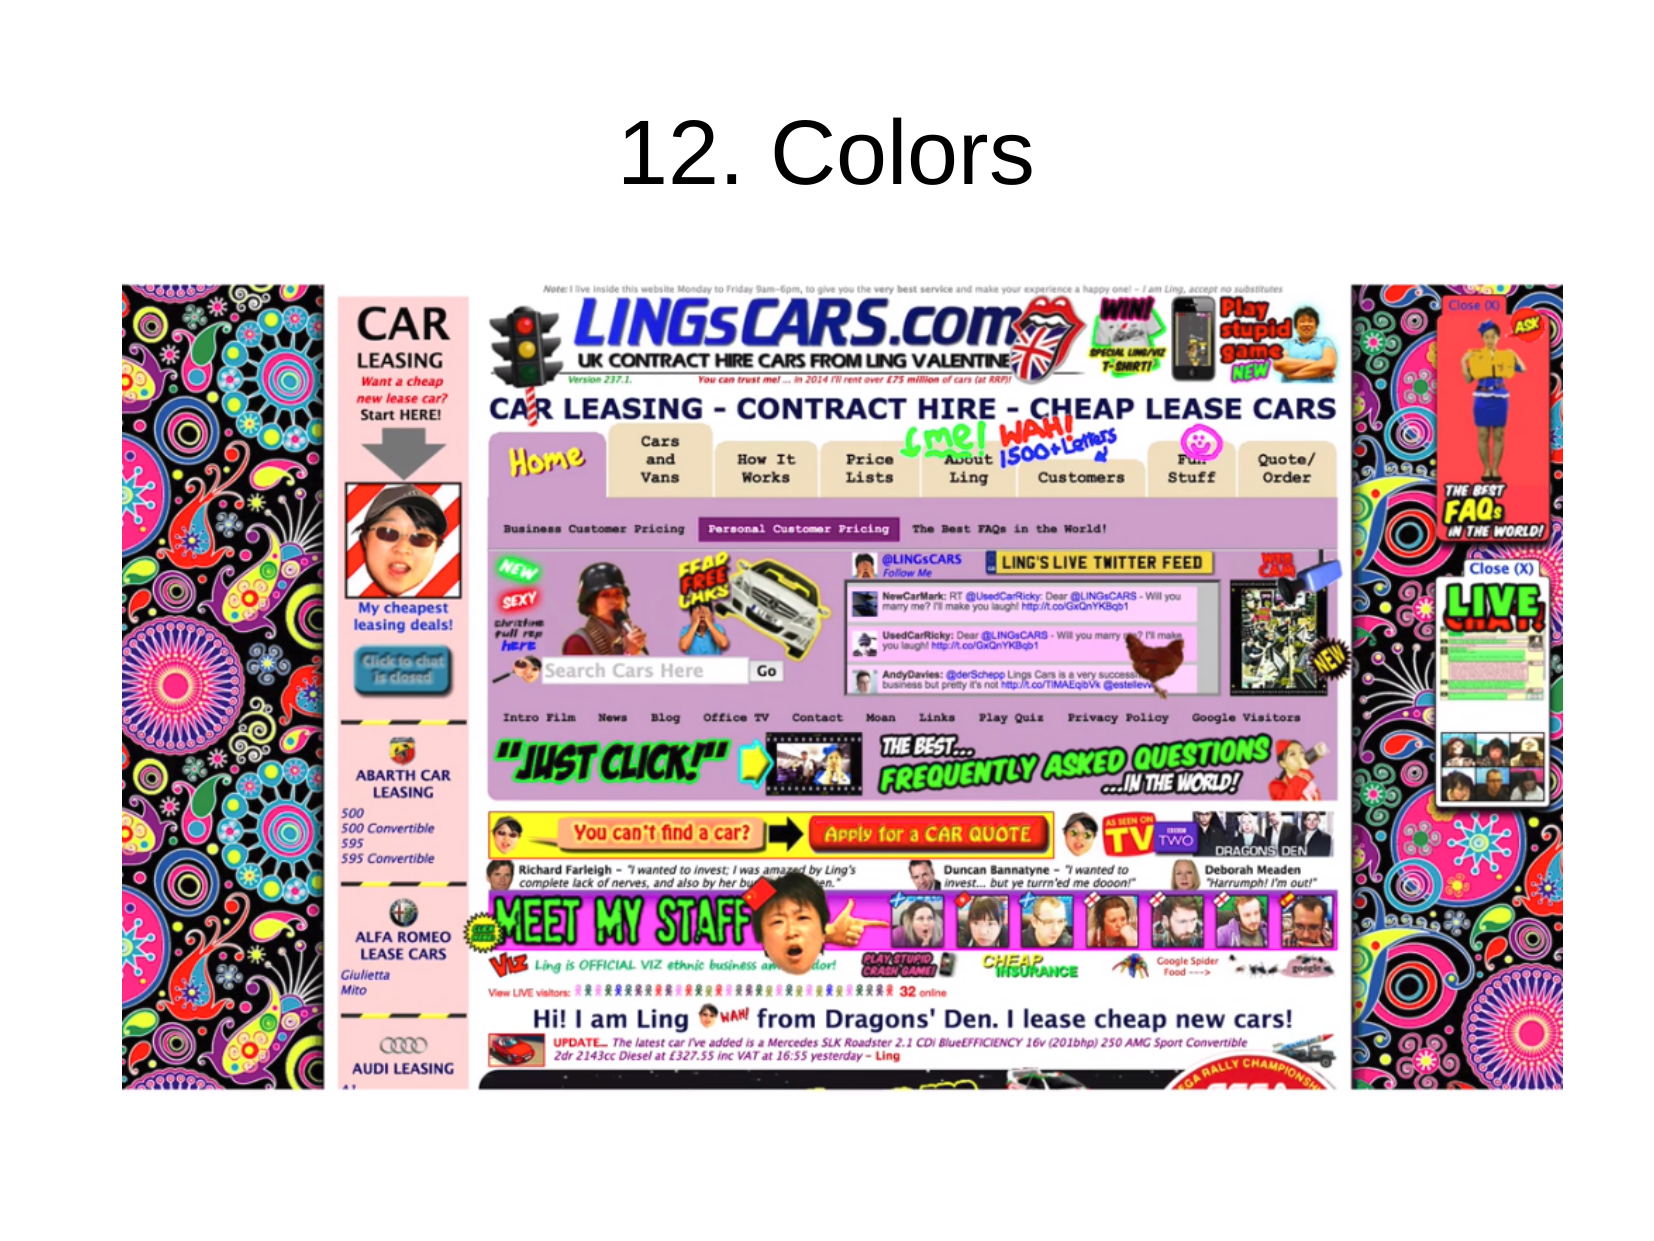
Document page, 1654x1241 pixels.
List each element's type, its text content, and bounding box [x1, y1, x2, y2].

title 12. Colors [82, 49, 1571, 257]
picture [122, 279, 1563, 1097]
